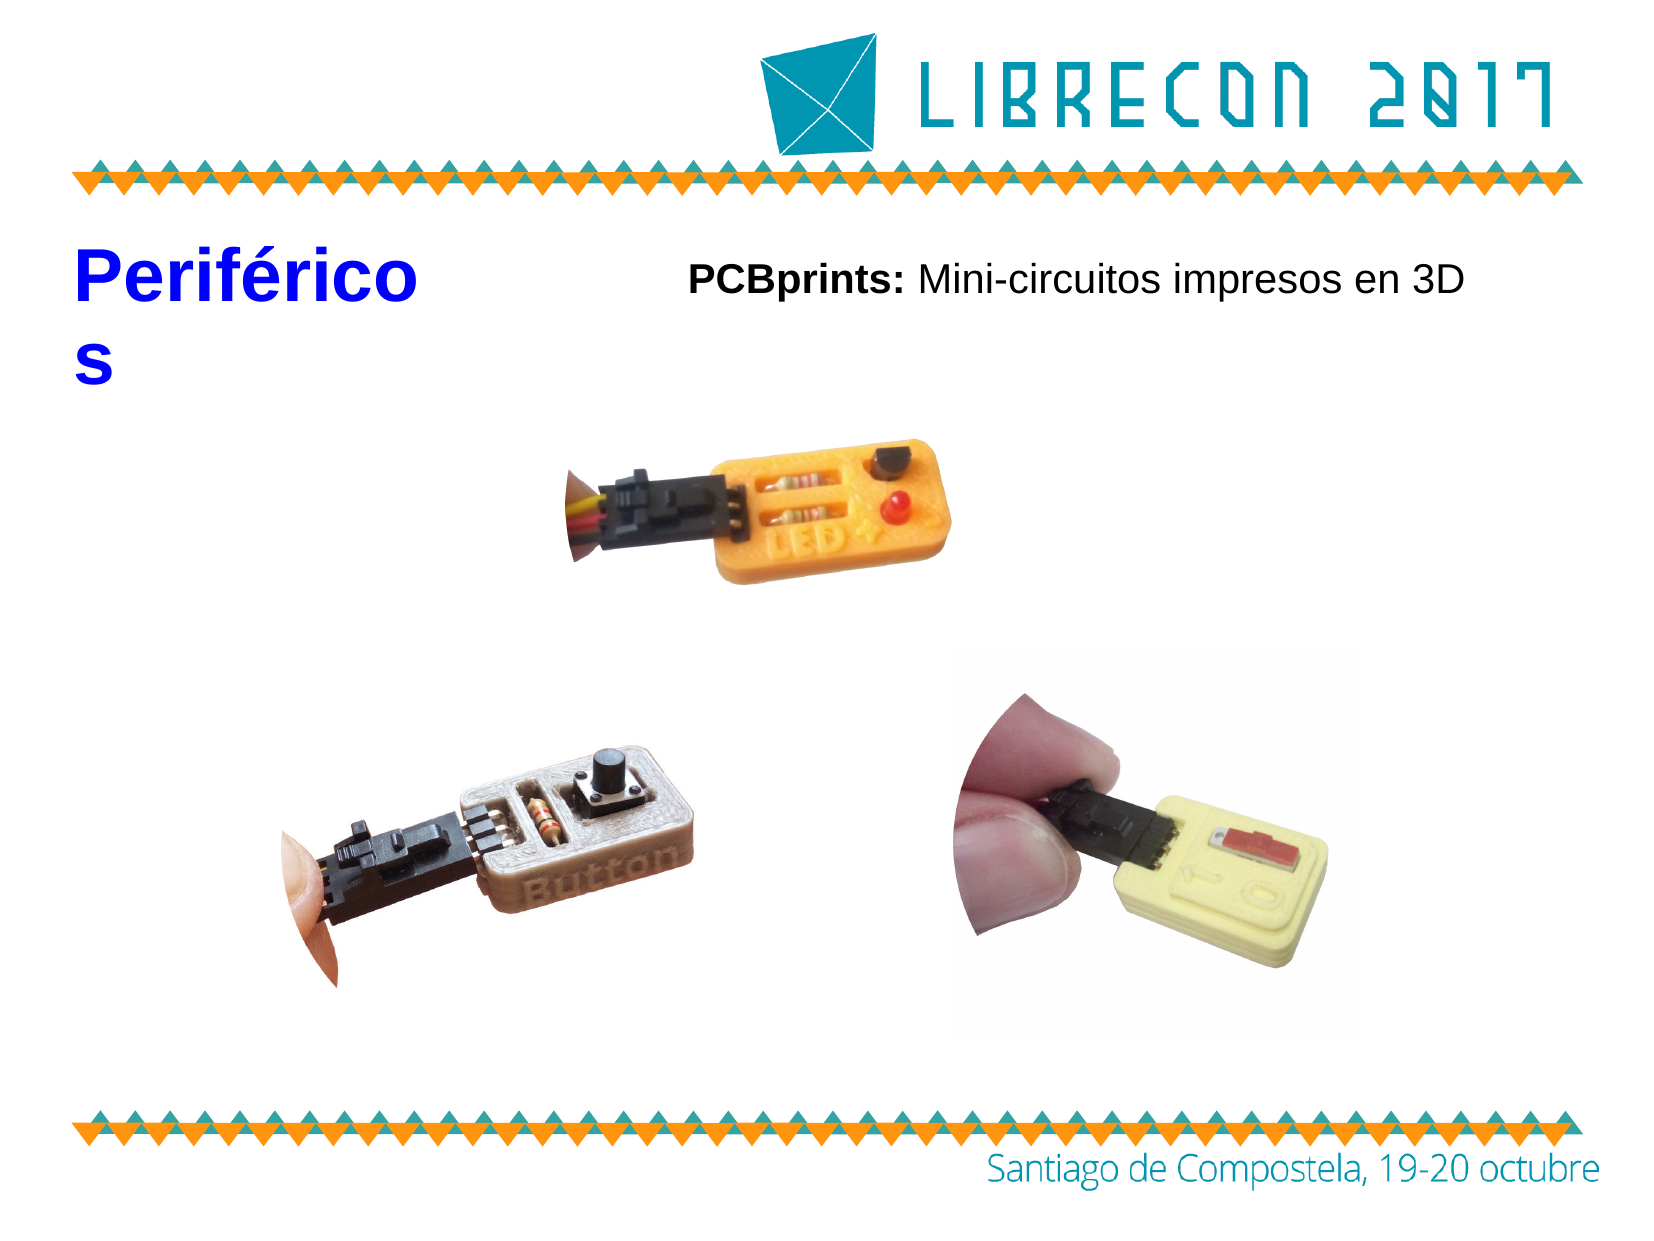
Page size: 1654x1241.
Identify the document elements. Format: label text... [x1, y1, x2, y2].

text_box Periféricos [59, 225, 438, 331]
picture [281, 307, 1359, 1063]
picture [744, 13, 1571, 164]
text_box PCBprints: Mini-circuitos impresos en 3D [673, 248, 1634, 325]
picture [968, 1133, 1617, 1199]
